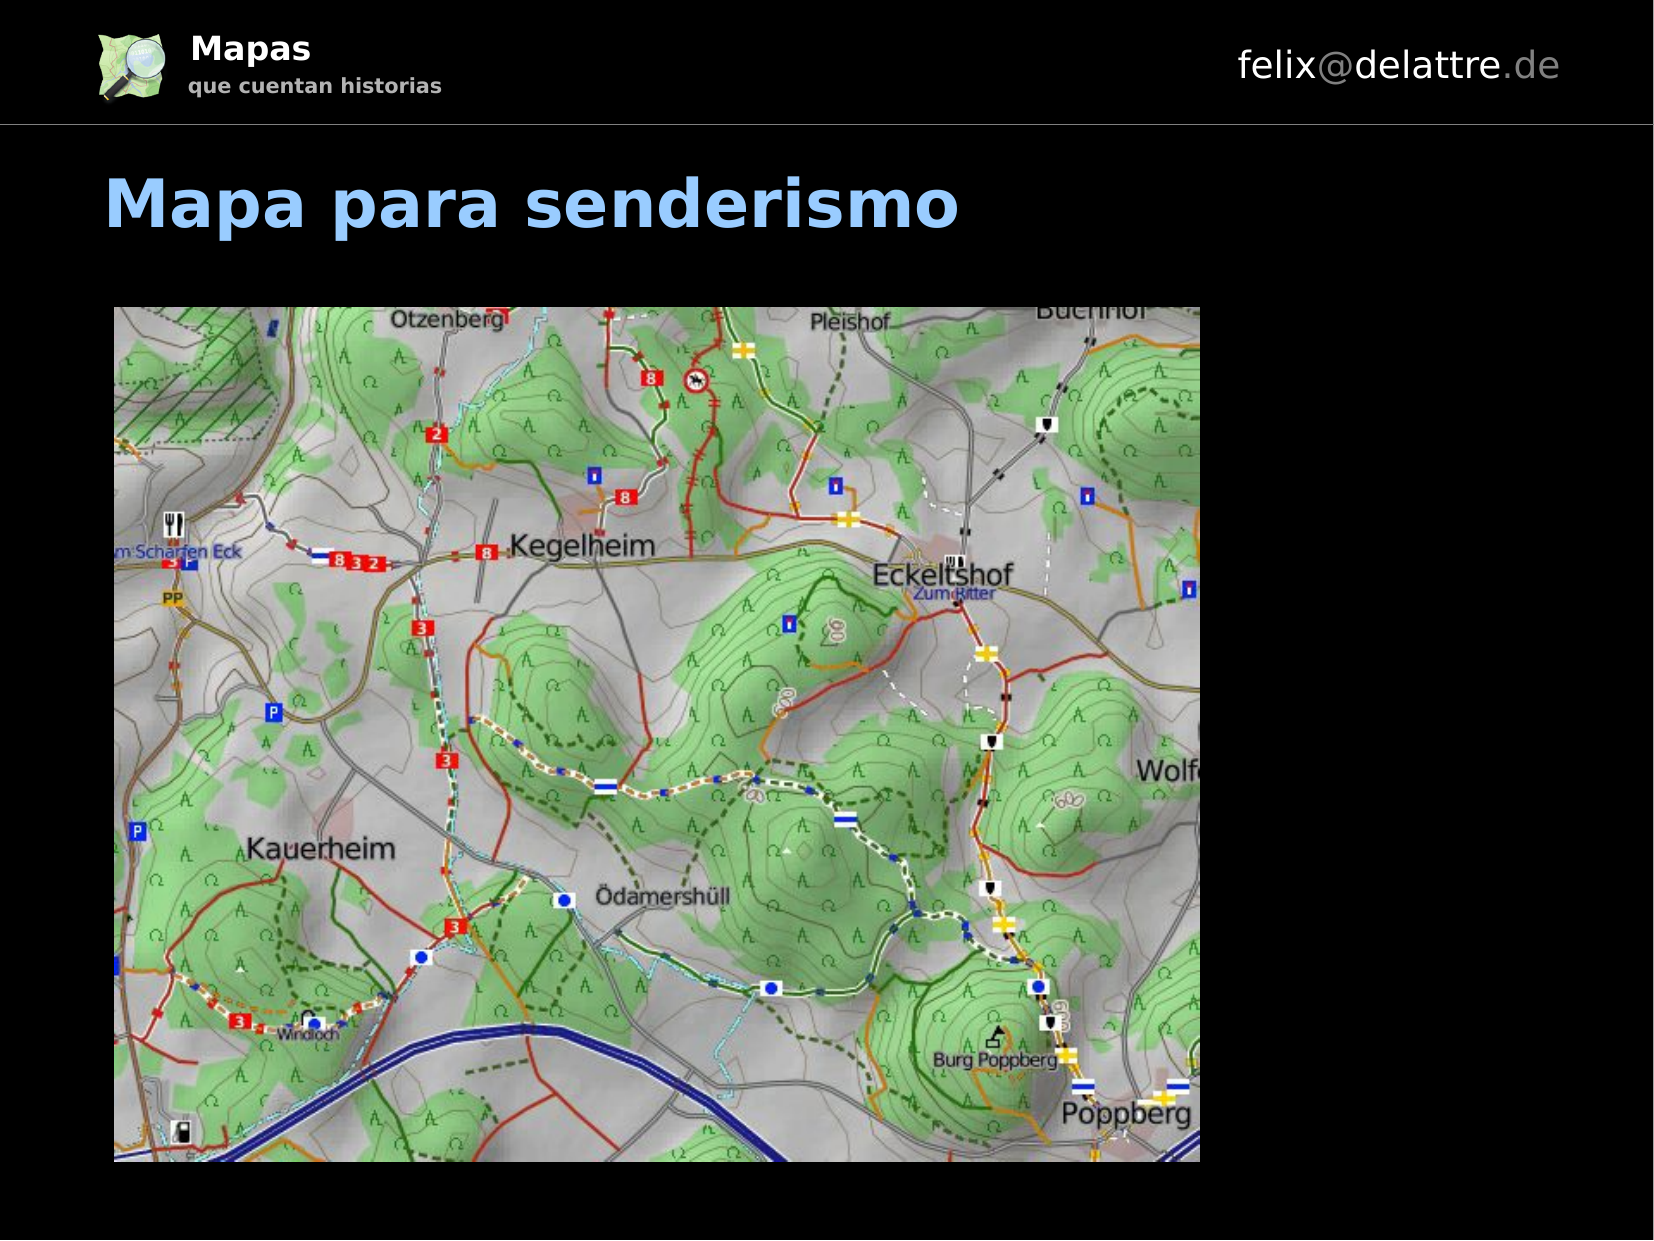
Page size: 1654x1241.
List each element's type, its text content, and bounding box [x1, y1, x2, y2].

title Mapa para senderismo [103, 113, 1592, 297]
picture [114, 307, 1200, 1162]
picture [95, 34, 169, 107]
